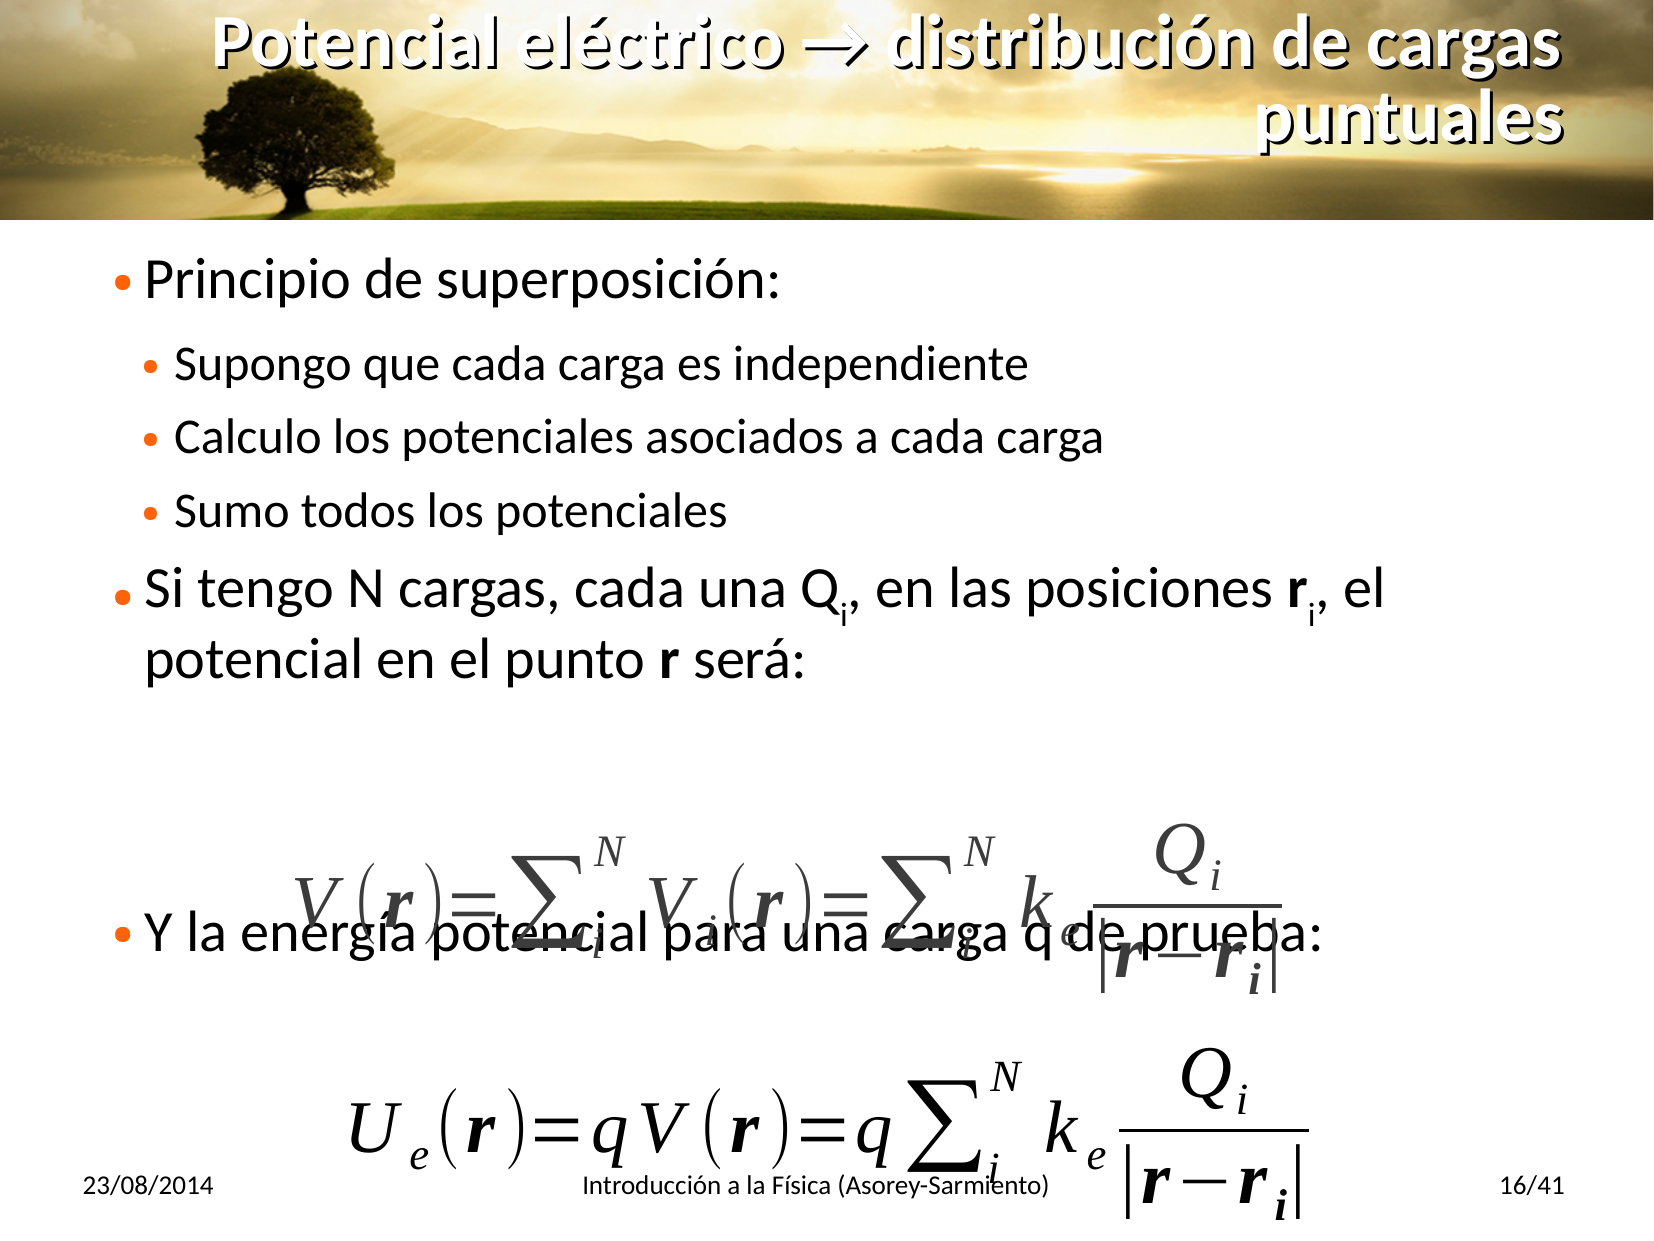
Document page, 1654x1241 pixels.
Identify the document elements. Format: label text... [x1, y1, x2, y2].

chart [285, 806, 1295, 1006]
title Potencial eléctrico → distribución de cargas puntuales [75, 9, 1564, 160]
picture [0, 0, 1654, 220]
list Principio de superposición: Supongo que cada carga es independiente Calculo los potenciales asociados a cada carga Sumo todos los potenciales Si tengo N cargas, cada una Qi, en las posiciones ri, el potencial en el punto r será: Y la energía potencial para una carga q de prueba: [82, 255, 1571, 1156]
chart [337, 1031, 1321, 1231]
